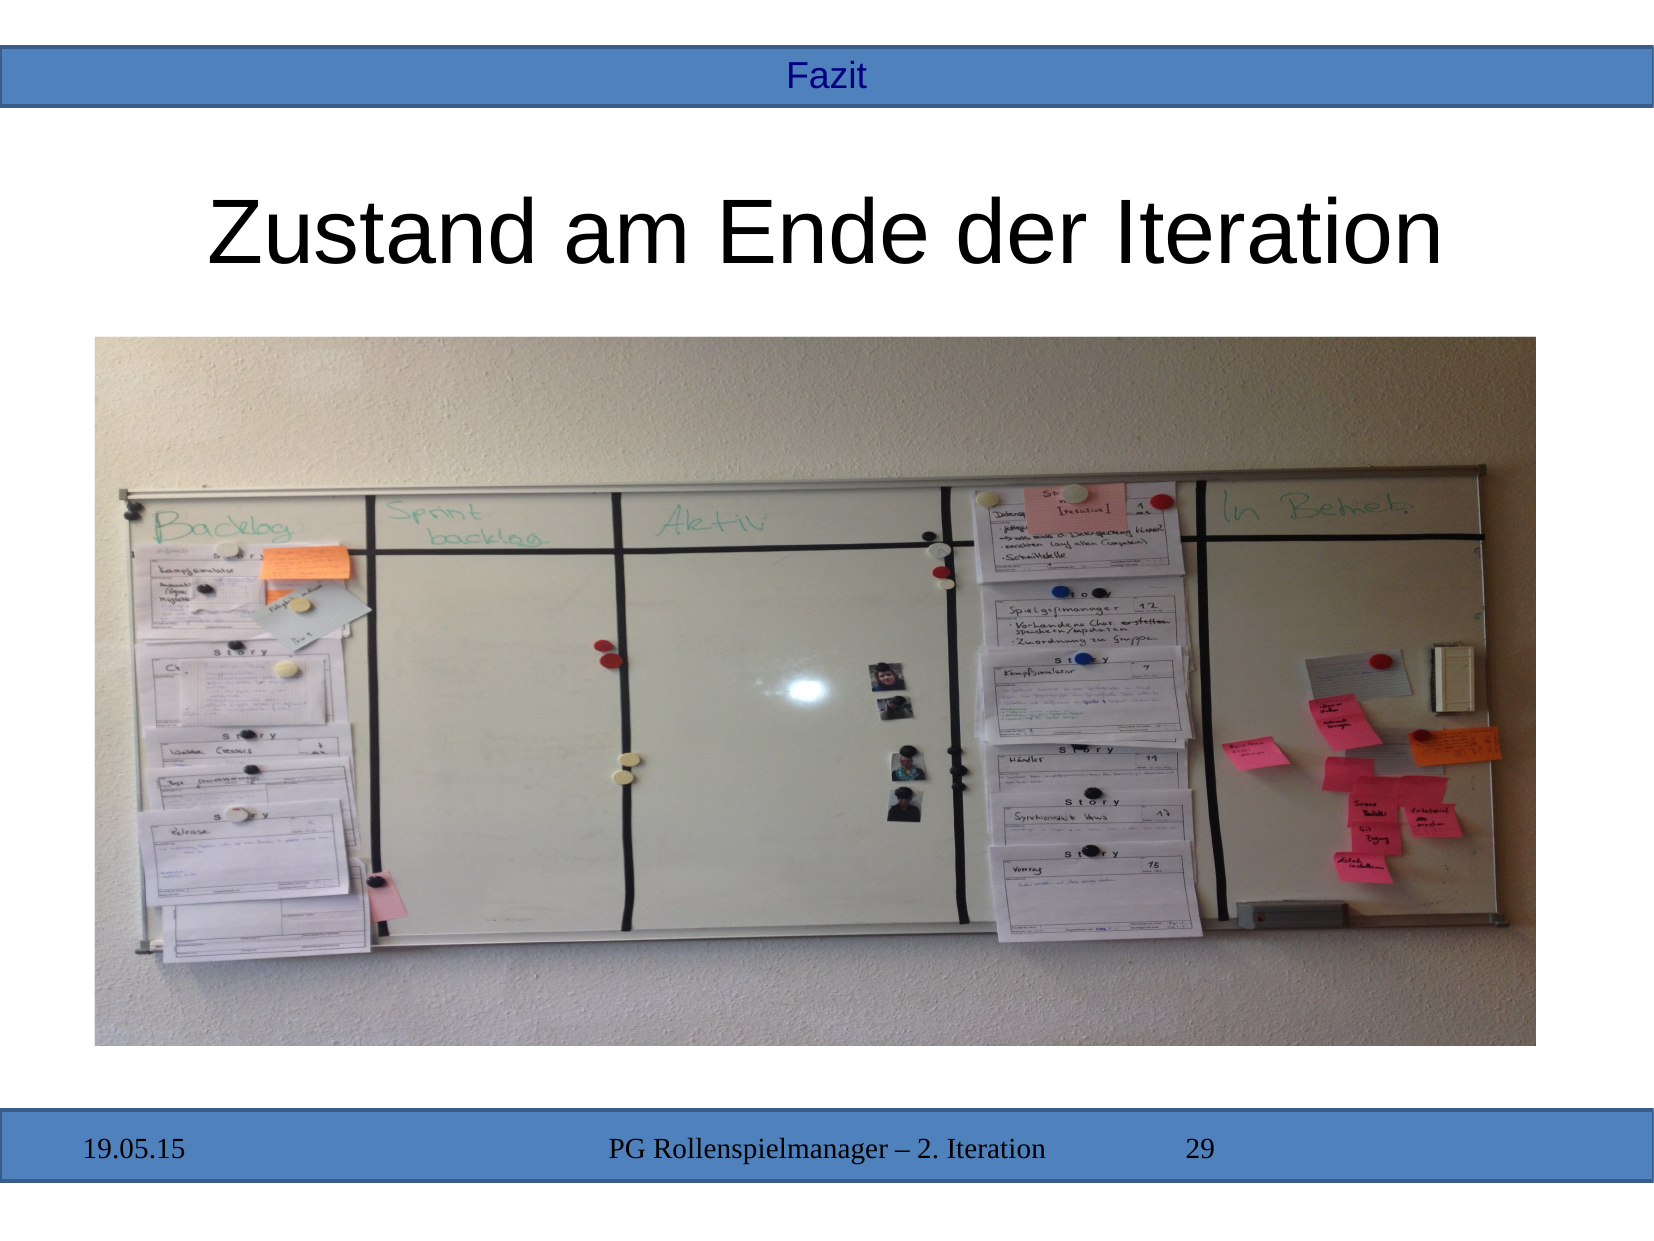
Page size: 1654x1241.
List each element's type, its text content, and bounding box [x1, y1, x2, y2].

text_box 19.05.15 [82, 1129, 468, 1216]
text_box [1185, 1129, 1571, 1216]
text_box PG Rollenspielmanager – 2. Iteration [565, 1129, 1090, 1216]
picture [94, 336, 1536, 1046]
title Zustand am Ende der Iteration [82, 171, 1571, 283]
text_box Fazit [0, 47, 1654, 105]
